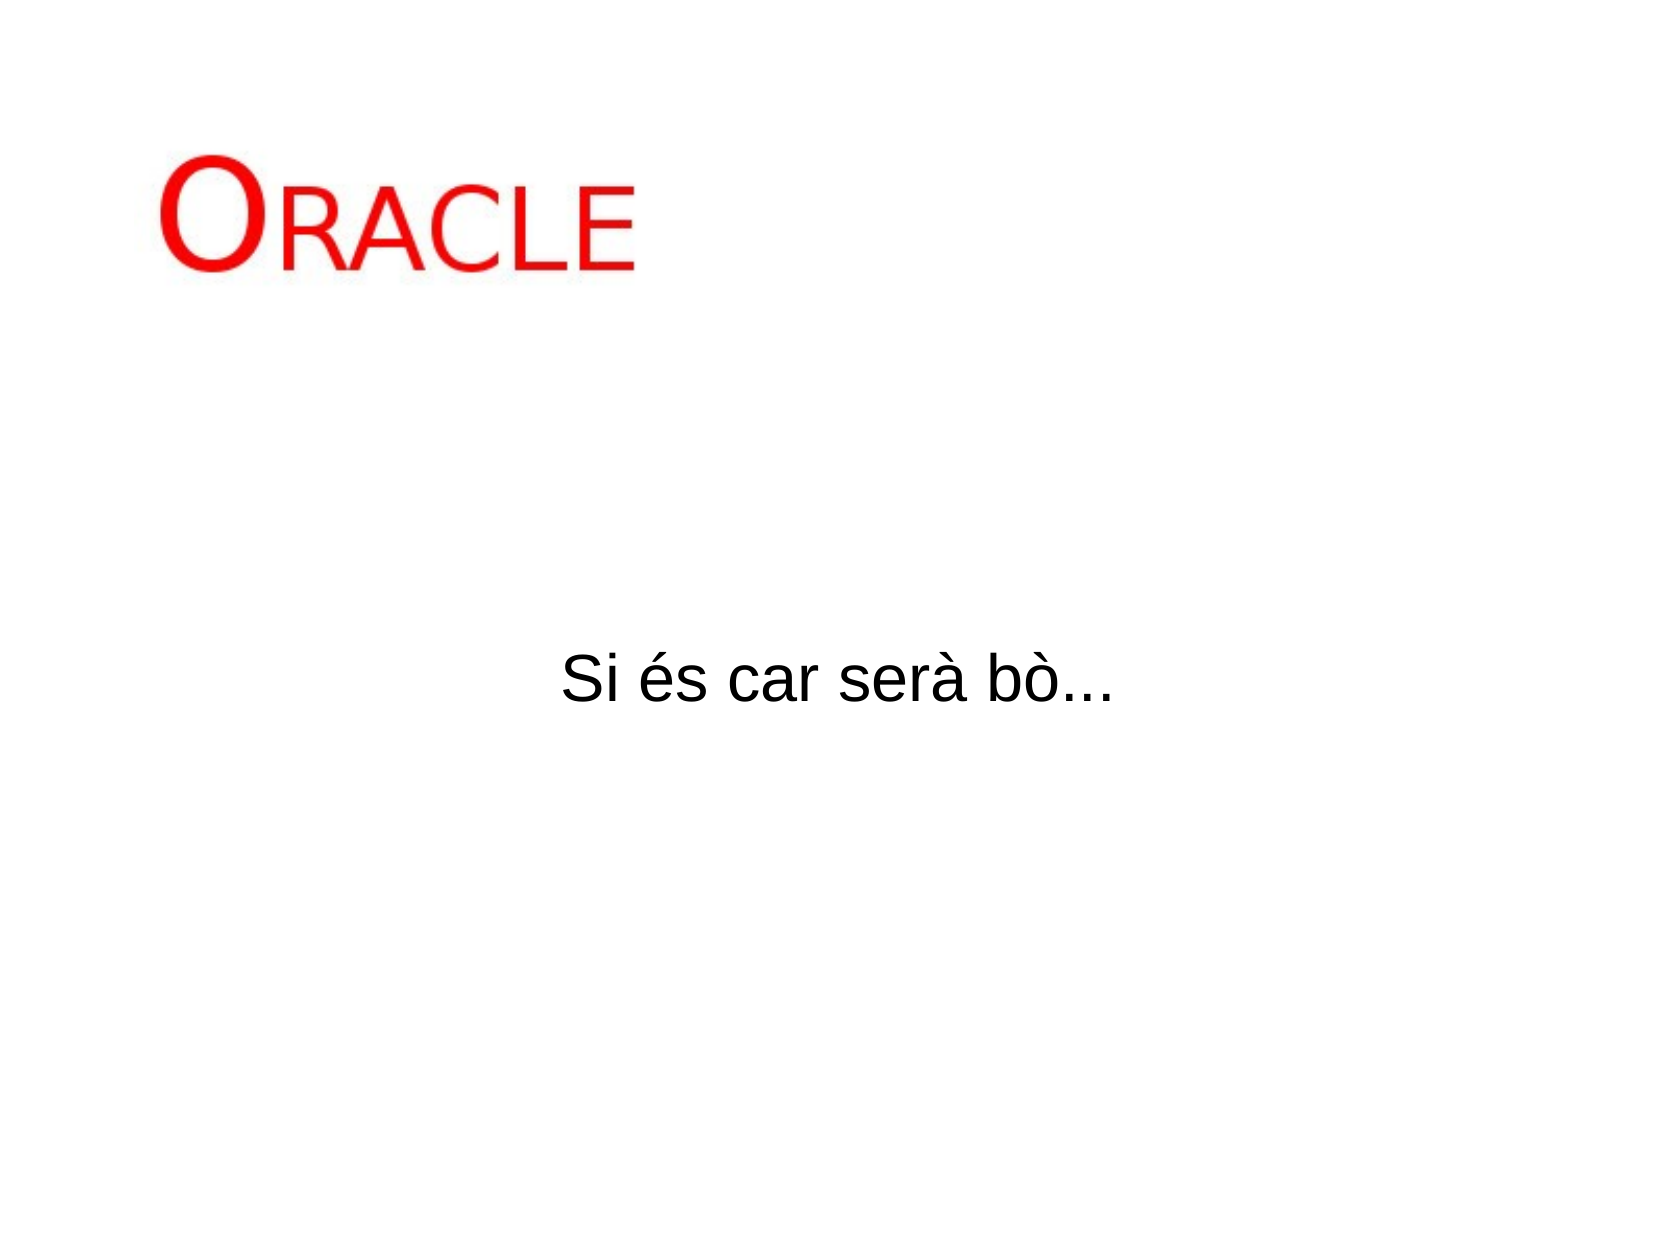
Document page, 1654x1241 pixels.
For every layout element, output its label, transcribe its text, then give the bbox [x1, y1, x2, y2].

picture [134, 118, 697, 236]
text_box Si és car serà bò... [94, 236, 1583, 1197]
